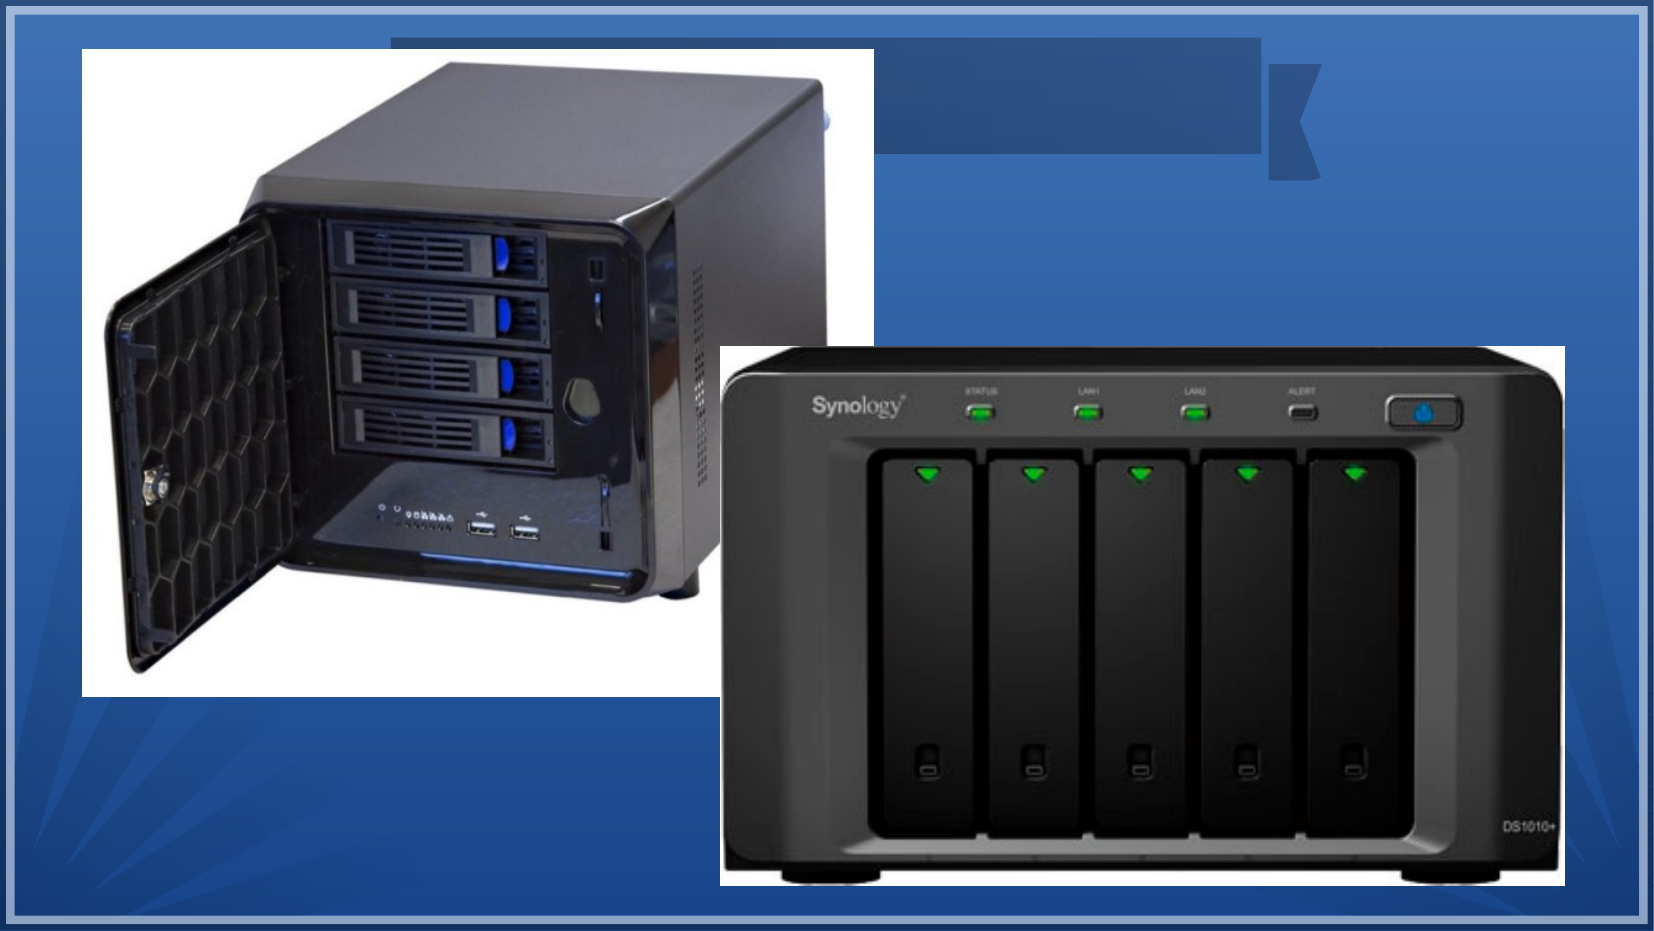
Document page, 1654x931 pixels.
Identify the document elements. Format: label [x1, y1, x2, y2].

picture [82, 49, 1565, 886]
